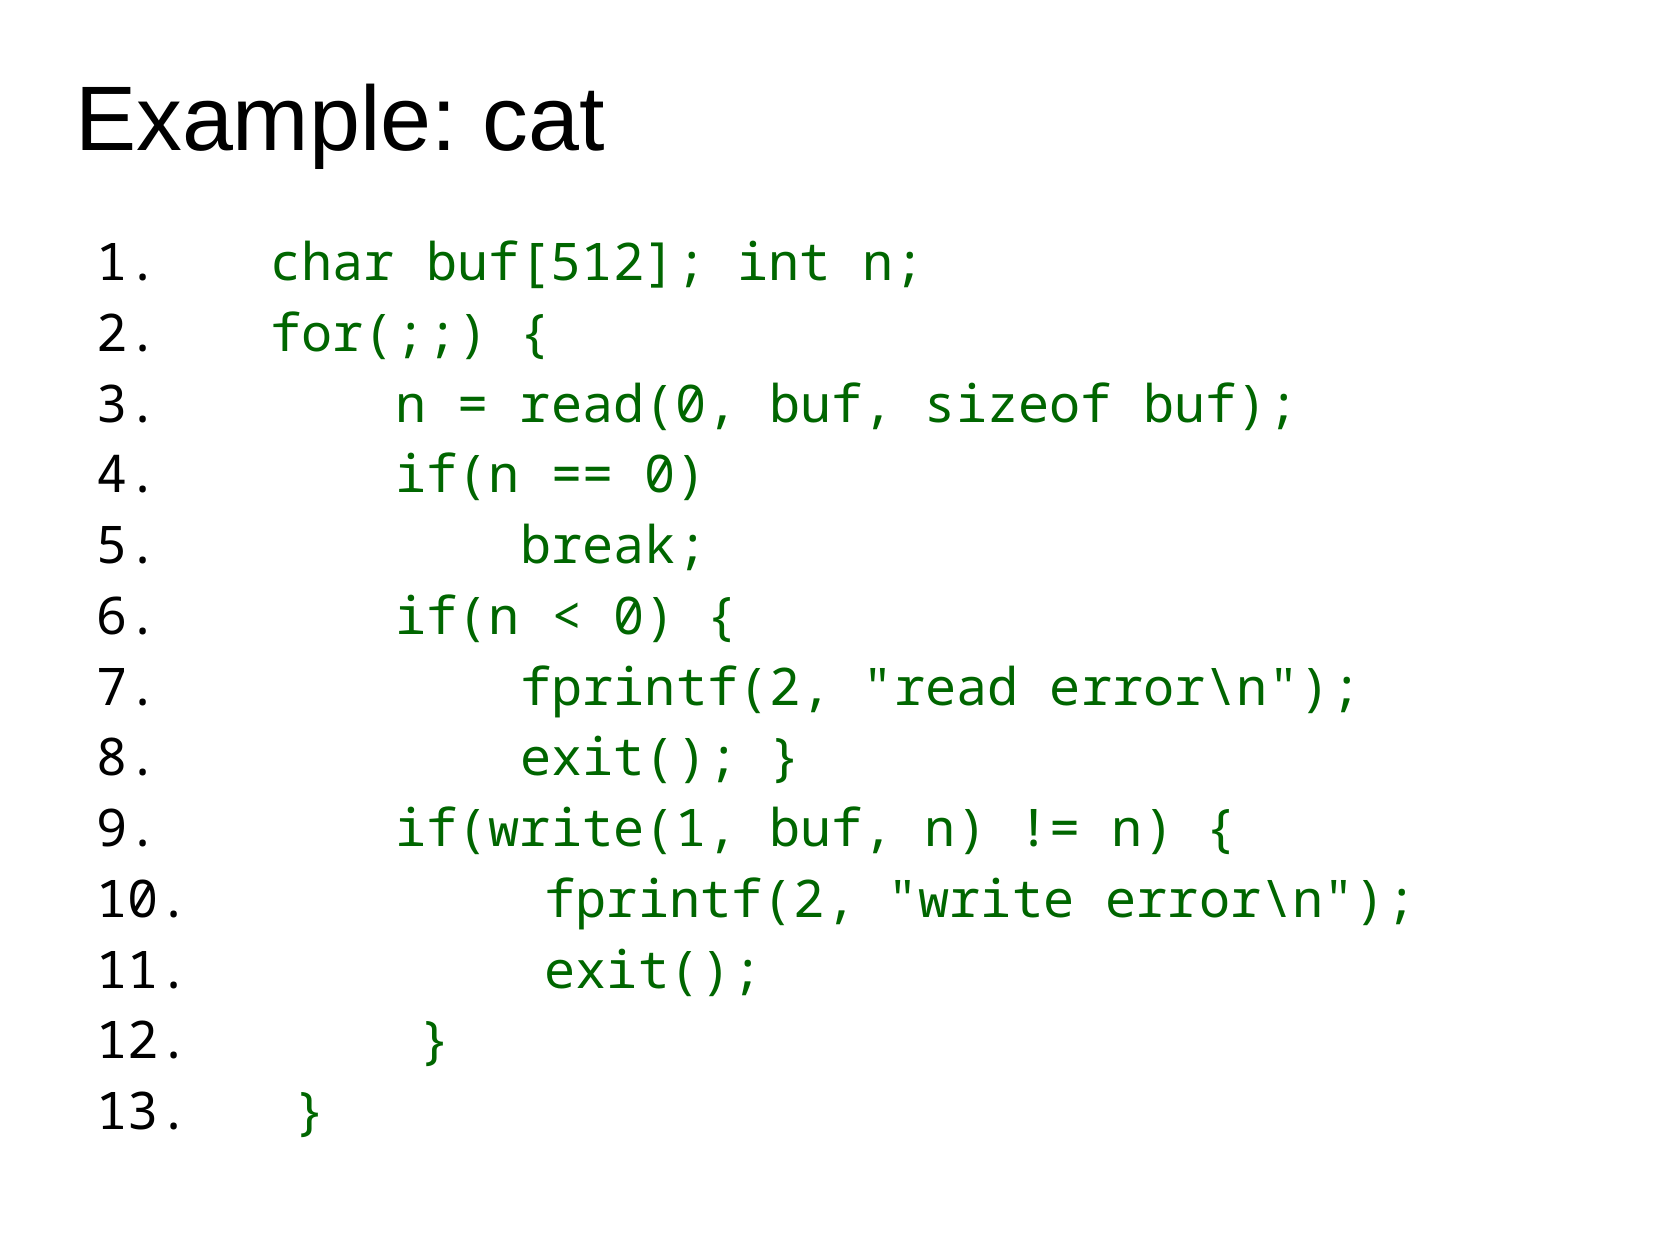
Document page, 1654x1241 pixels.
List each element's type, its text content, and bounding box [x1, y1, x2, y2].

list char buf[512]; int n; for(;;) { n = read(0, buf, sizeof buf); if(n == 0) break; if(n < 0) { fprintf(2, "read error\n"); exit(); } if(write(1, buf, n) != n) { fprintf(2, "write error\n"); exit(); } } [82, 225, 1571, 1163]
title Example: cat [75, 49, 1538, 188]
